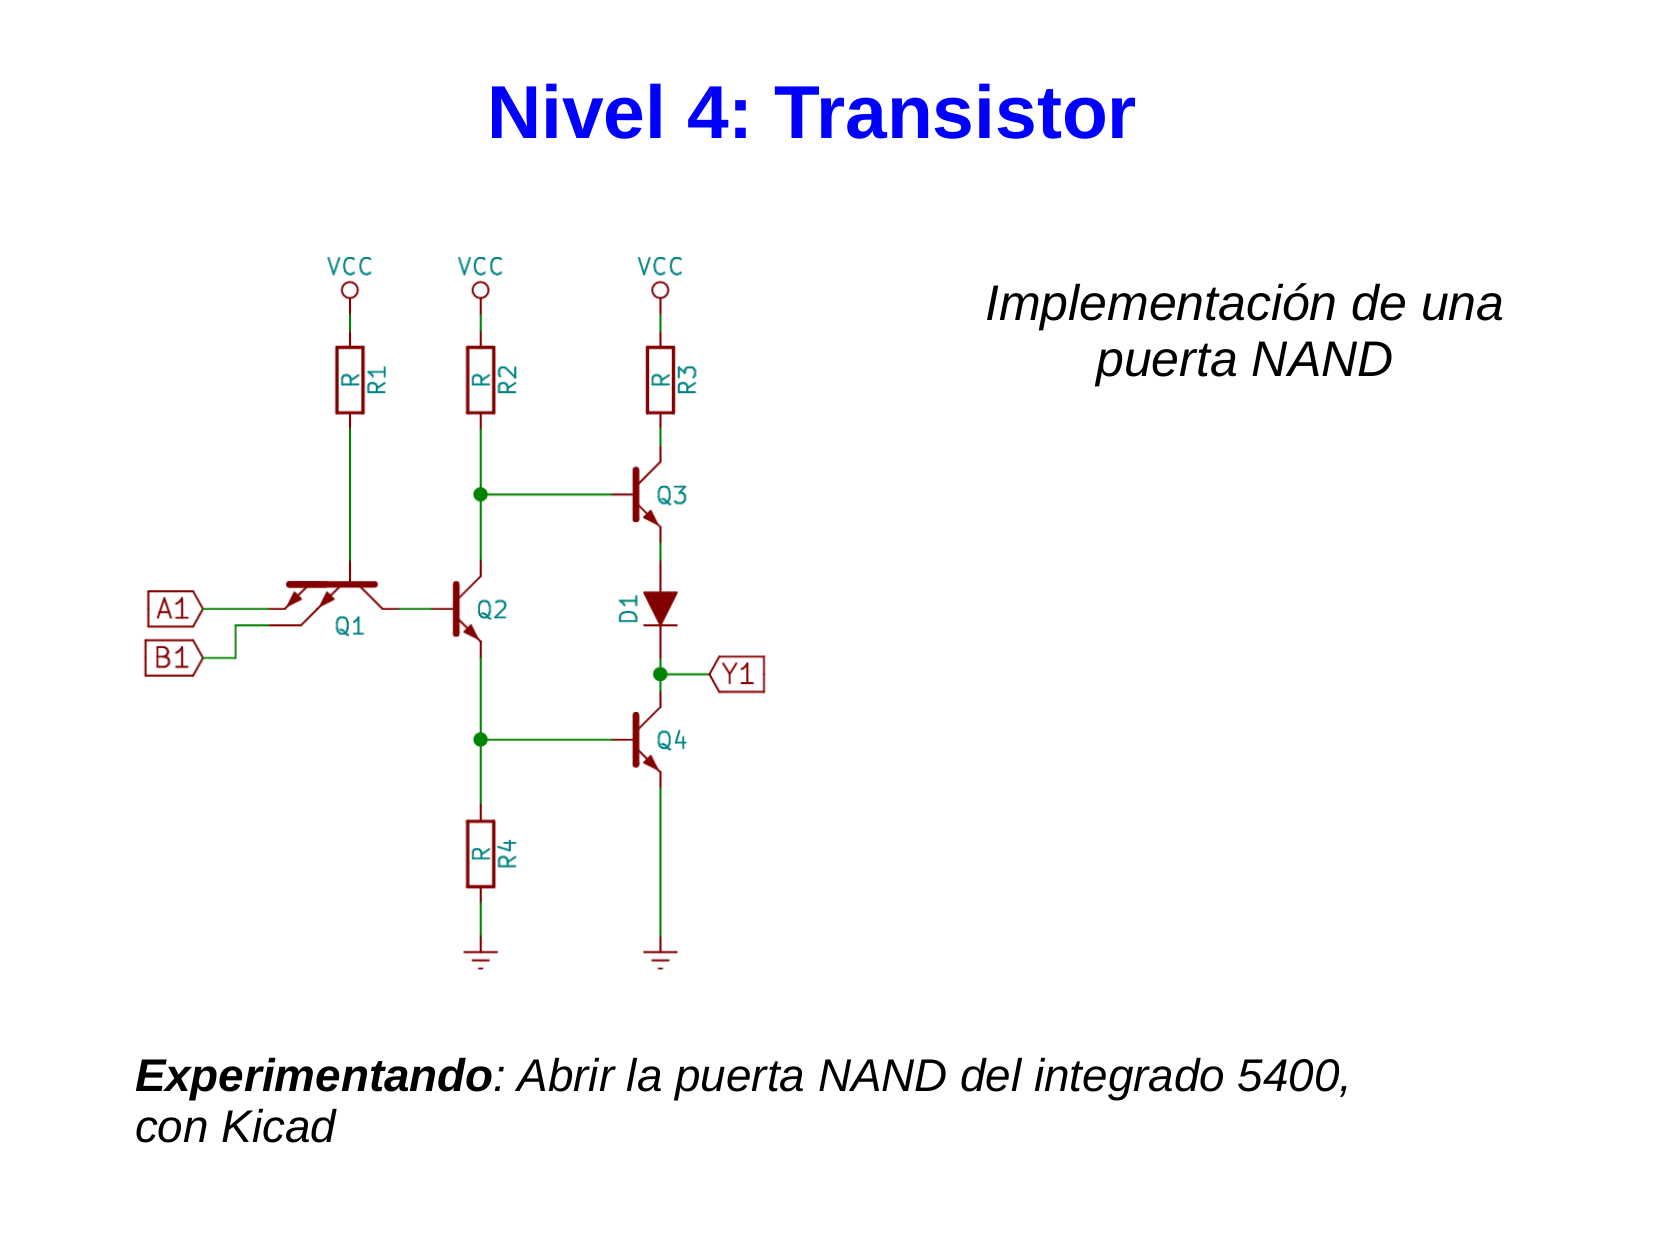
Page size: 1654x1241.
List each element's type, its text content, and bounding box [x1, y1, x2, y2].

picture [120, 224, 808, 1006]
text_box Nivel 4: Transistor [64, 59, 1561, 166]
text_box Experimentando: Abrir la puerta NAND del integrado 5400, con Kicad [135, 1050, 1426, 1153]
text_box Implementación de una puerta NAND [930, 240, 1561, 422]
